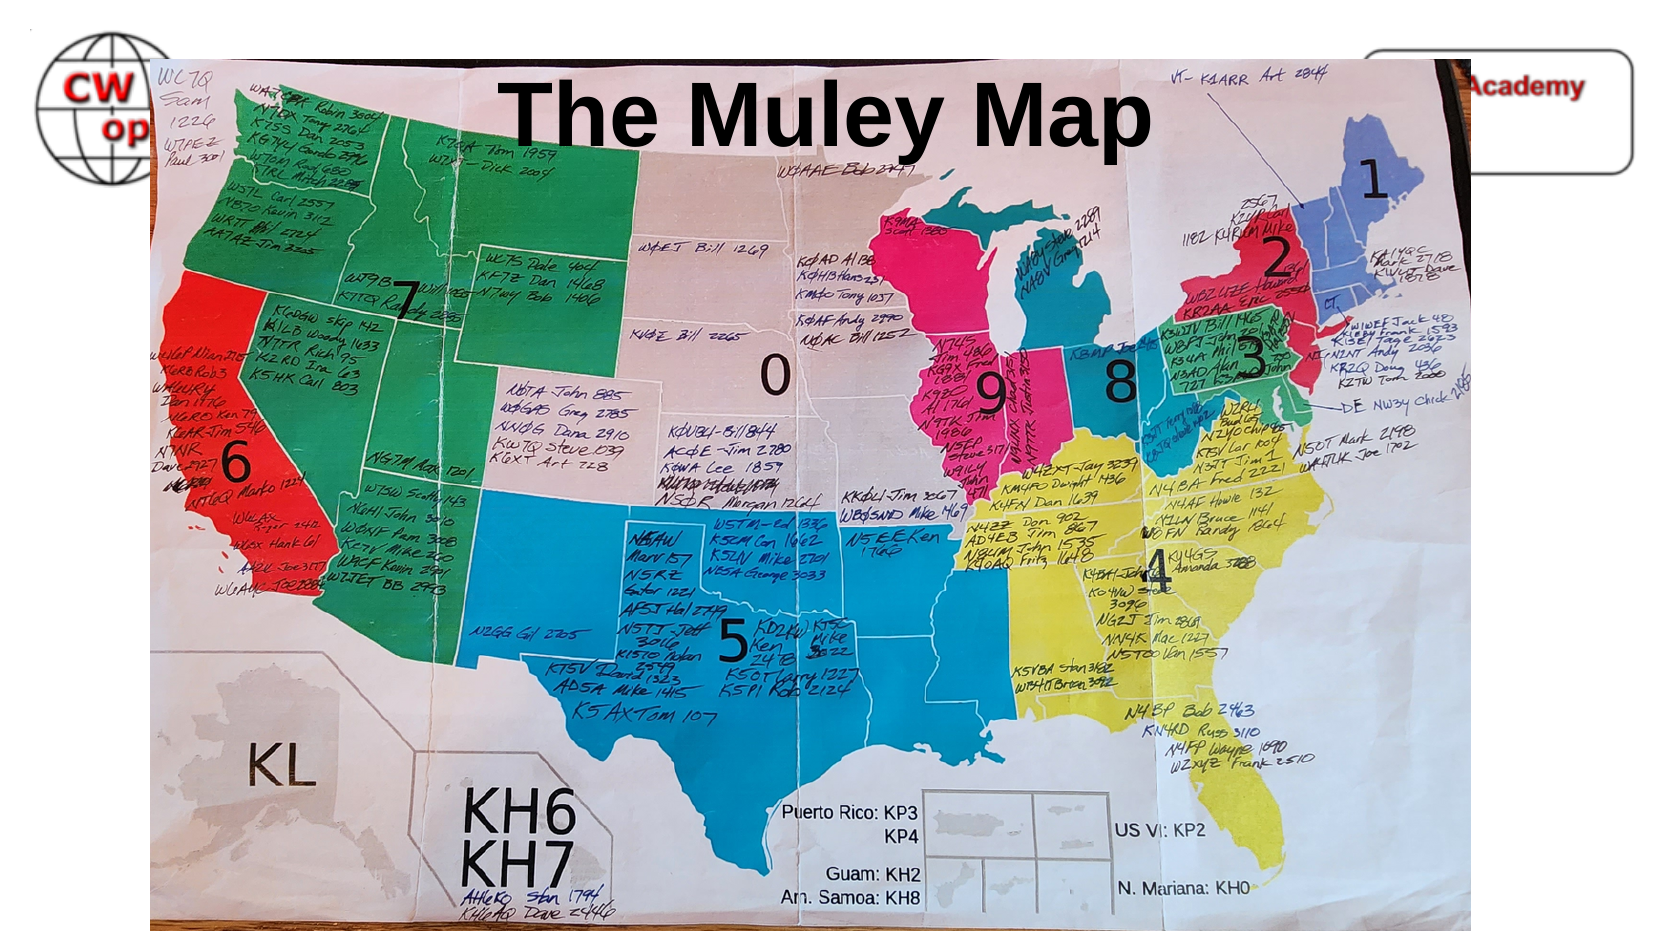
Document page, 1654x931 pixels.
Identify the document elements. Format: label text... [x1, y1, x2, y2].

title The Muley Map [82, 37, 1571, 193]
picture [30, 29, 1471, 931]
picture [1571, 37, 1640, 186]
